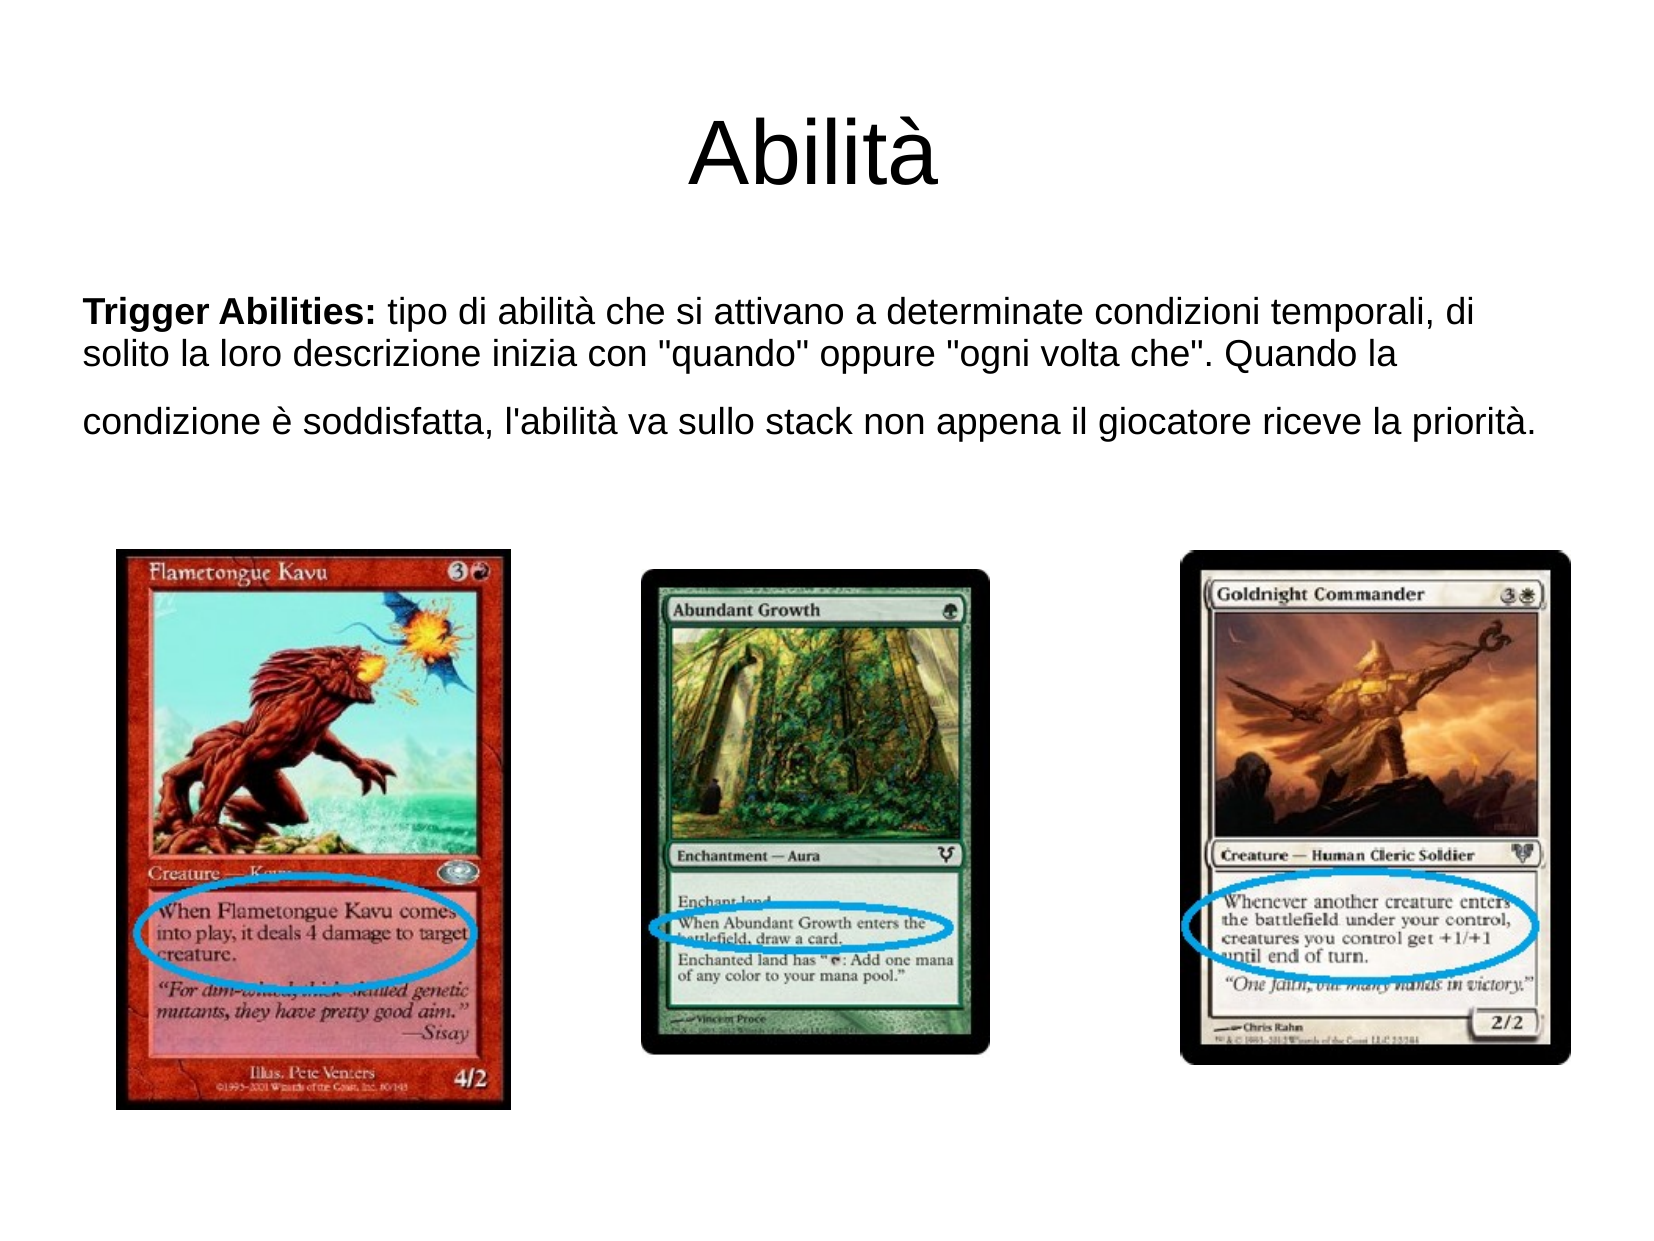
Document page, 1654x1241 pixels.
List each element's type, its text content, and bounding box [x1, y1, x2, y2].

list Trigger Abilities: tipo di abilità che si attivano a determinate condizioni temporali, di solito la loro descrizione inizia con "quando" oppure "ogni volta che". Quando la condizione è soddisfatta, l'abilità va sullo stack non appena il giocatore riceve la priorità. [82, 290, 1571, 1010]
picture [1180, 550, 1571, 1066]
title Abilità [82, 49, 1571, 257]
picture [641, 569, 991, 1058]
picture [116, 549, 511, 1111]
